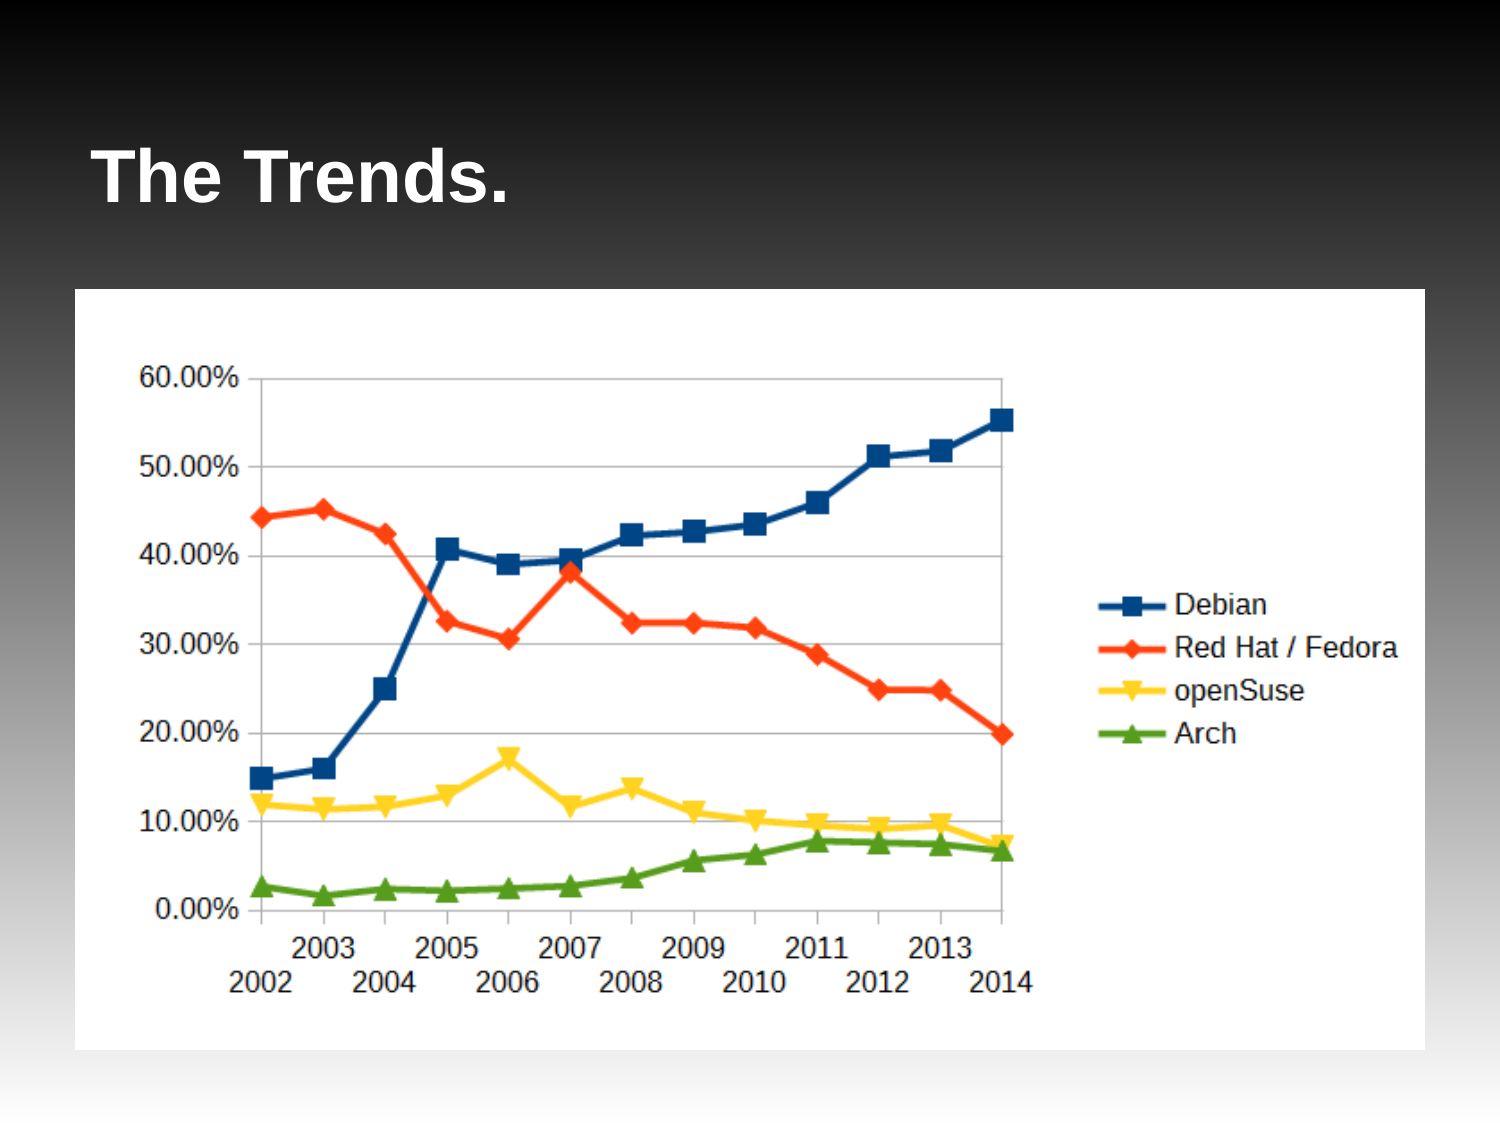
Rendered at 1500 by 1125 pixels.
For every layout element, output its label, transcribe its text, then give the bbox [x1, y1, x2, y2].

picture [75, 289, 1425, 1050]
title The Trends. [75, 45, 1425, 233]
